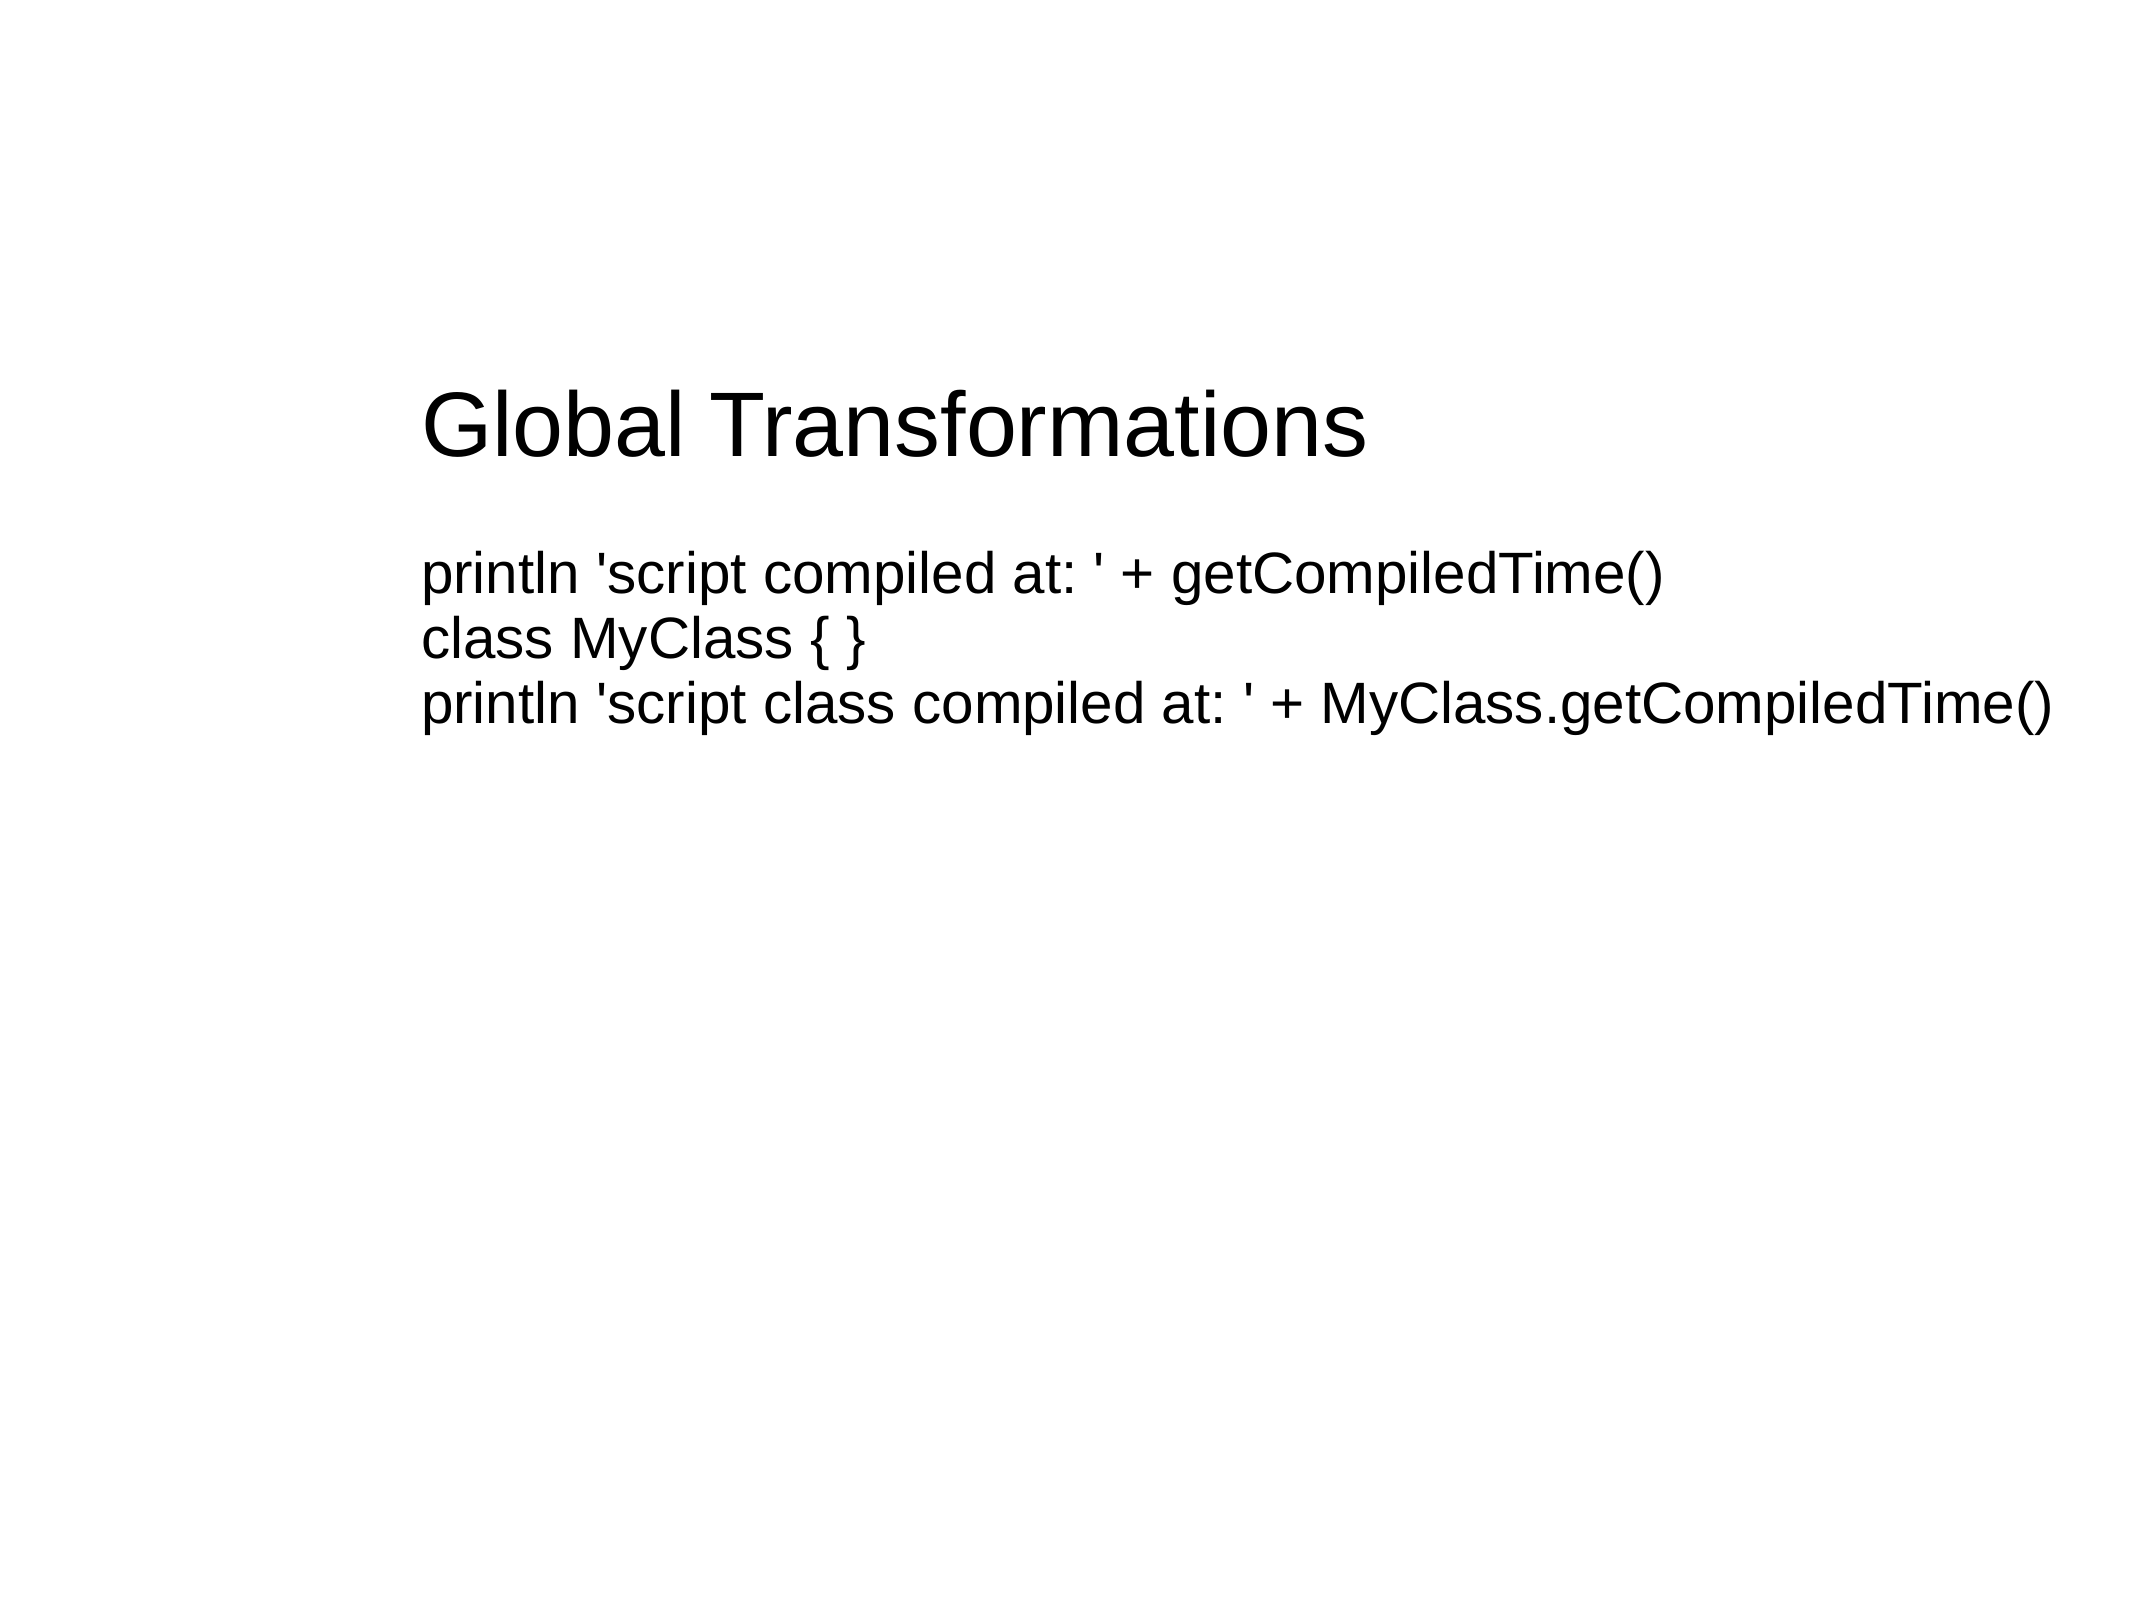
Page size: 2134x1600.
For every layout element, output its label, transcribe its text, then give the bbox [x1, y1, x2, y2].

text_box Global Transformations println 'script compiled at: ' + getCompiledTime() class MyClass { } println 'script class compiled at: ' + MyClass.getCompiledTime() [421, 373, 2134, 1395]
